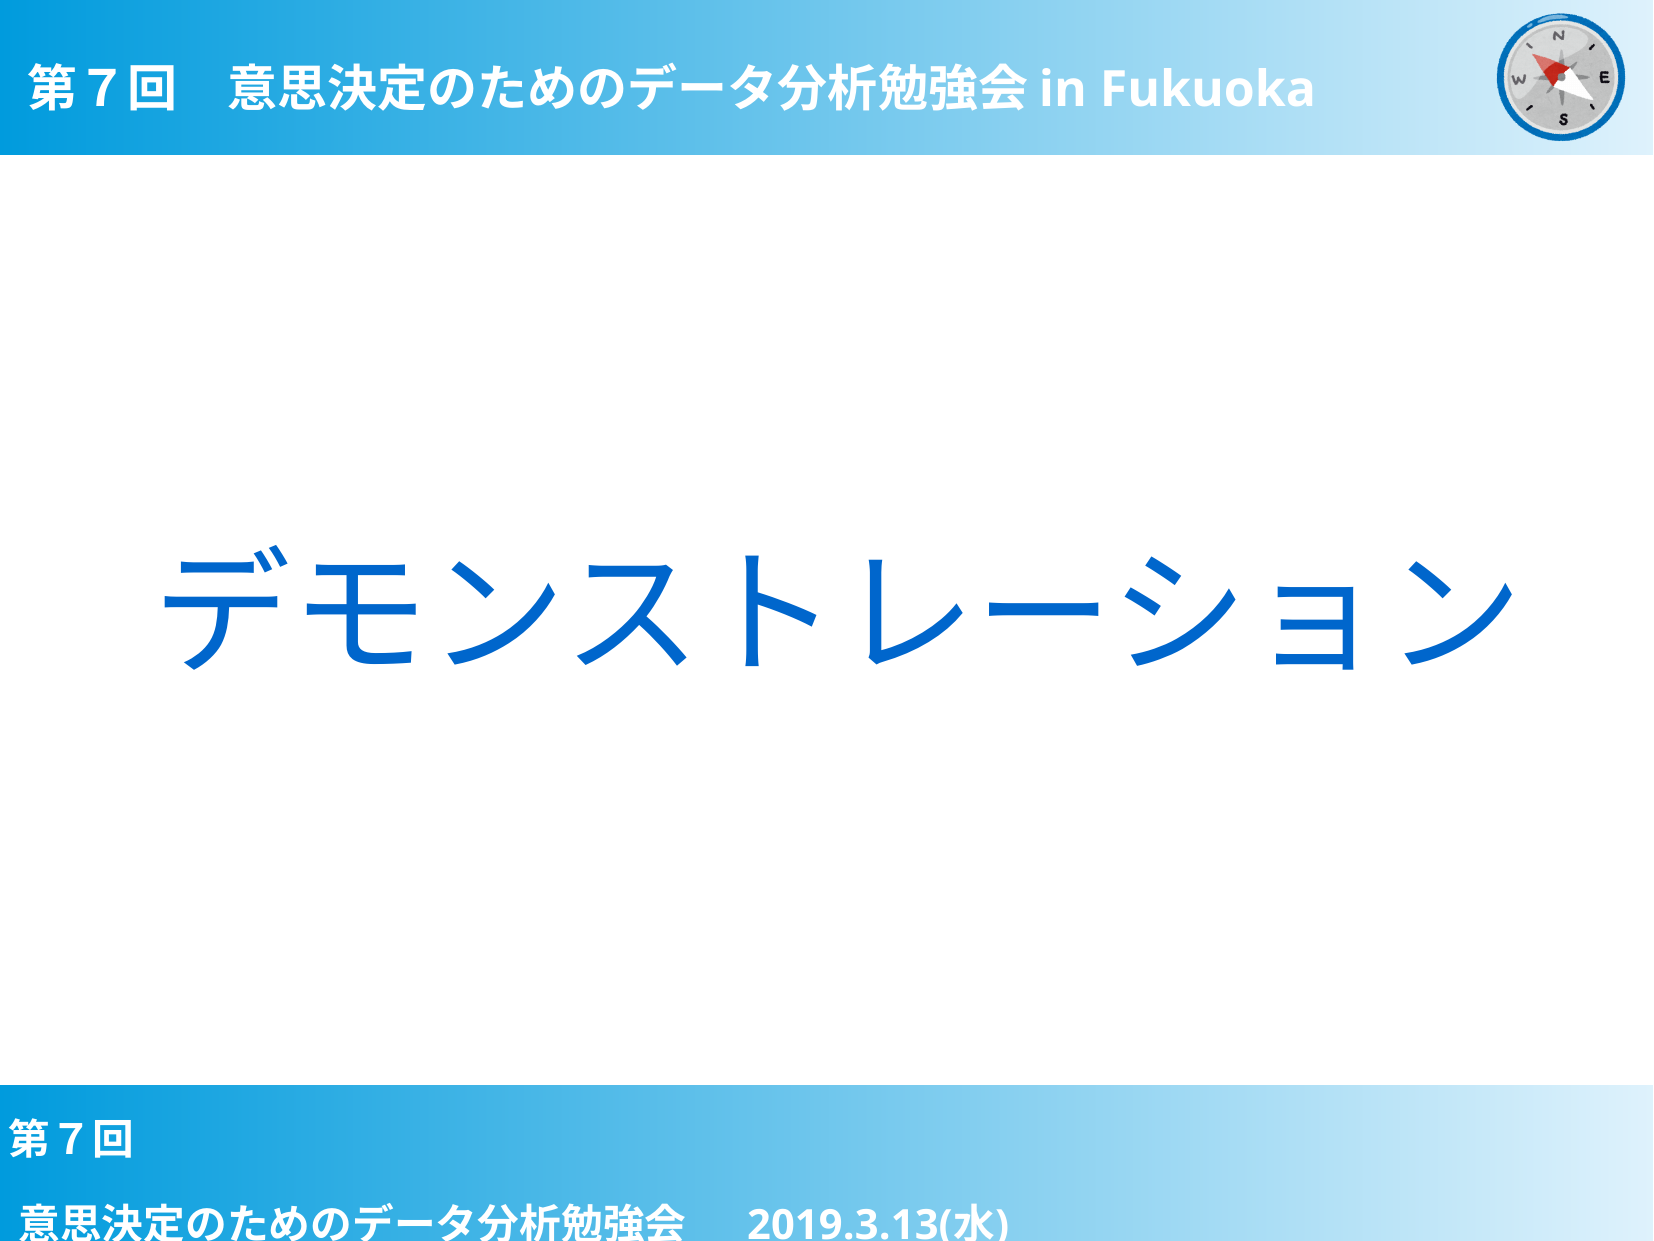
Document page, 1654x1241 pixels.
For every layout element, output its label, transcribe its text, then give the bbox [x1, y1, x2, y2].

list デモンストレーション [82, 502, 1571, 697]
text_box 第７回 意思決定のためのデータ分析勉強会 in Fukuoka [12, 41, 1347, 156]
picture [1491, 9, 1631, 148]
text_box 第７回 意思決定のためのデータ分析勉強会 2019.3.13(水) [0, 1098, 1134, 1241]
